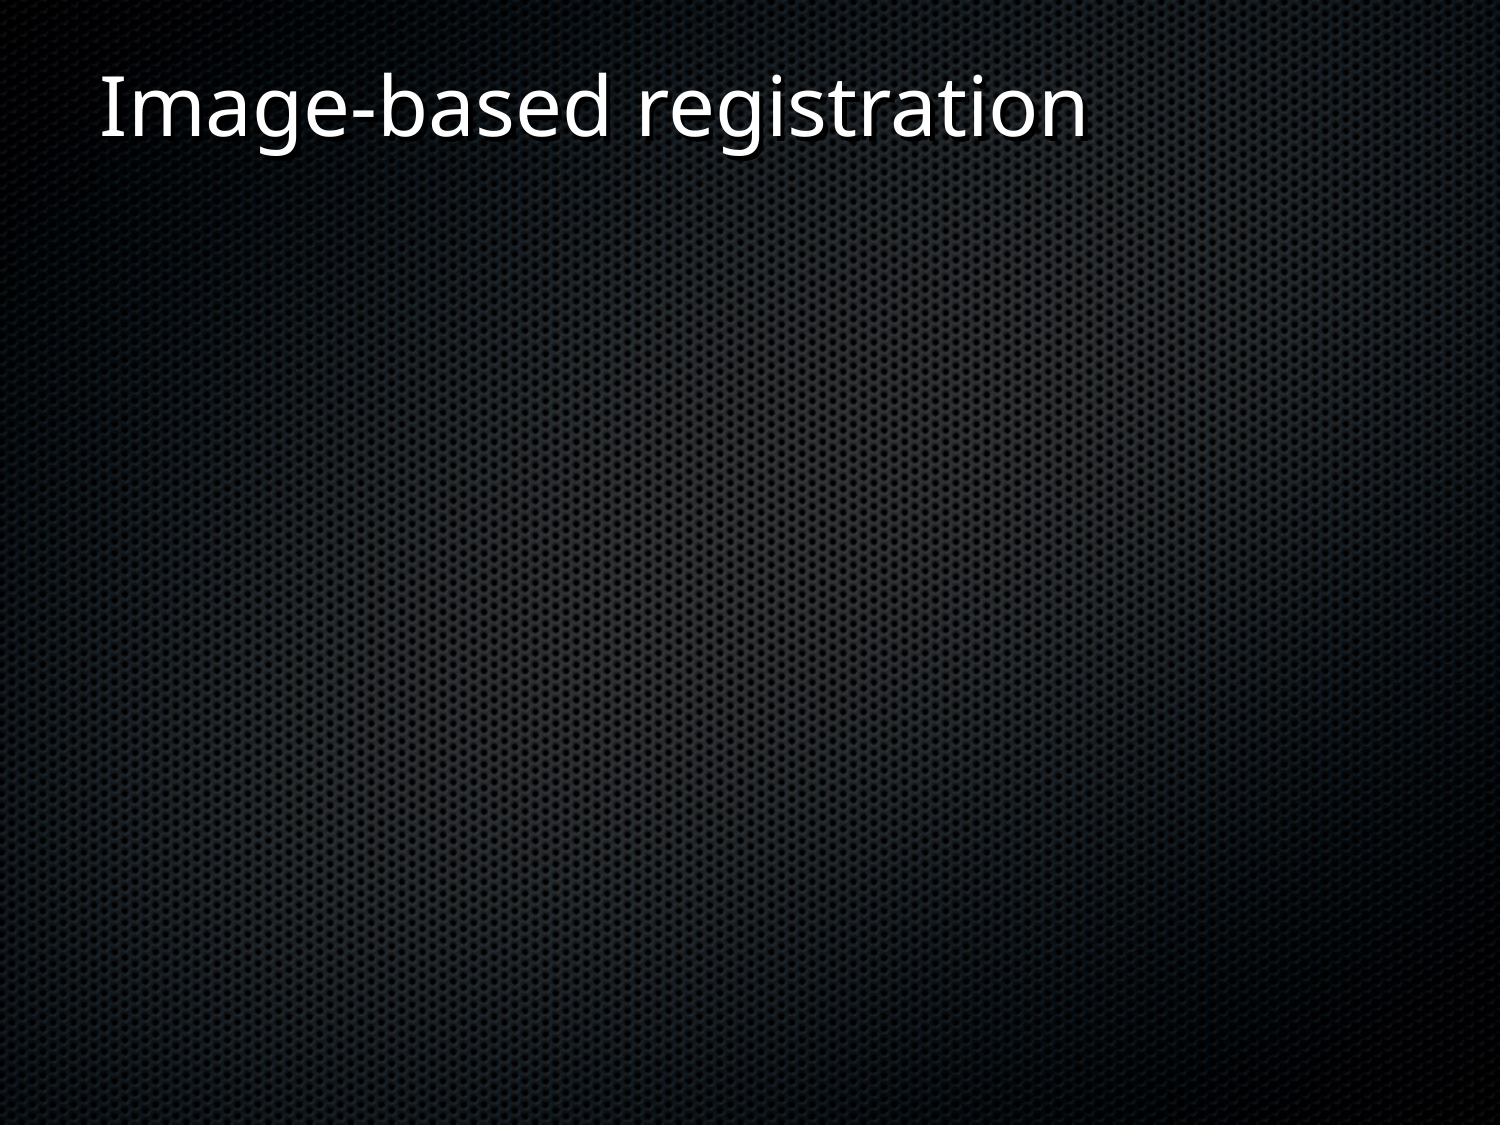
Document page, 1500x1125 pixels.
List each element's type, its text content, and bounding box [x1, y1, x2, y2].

picture [0, 0, 1500, 1125]
title Image-based registration [91, 29, 1411, 178]
